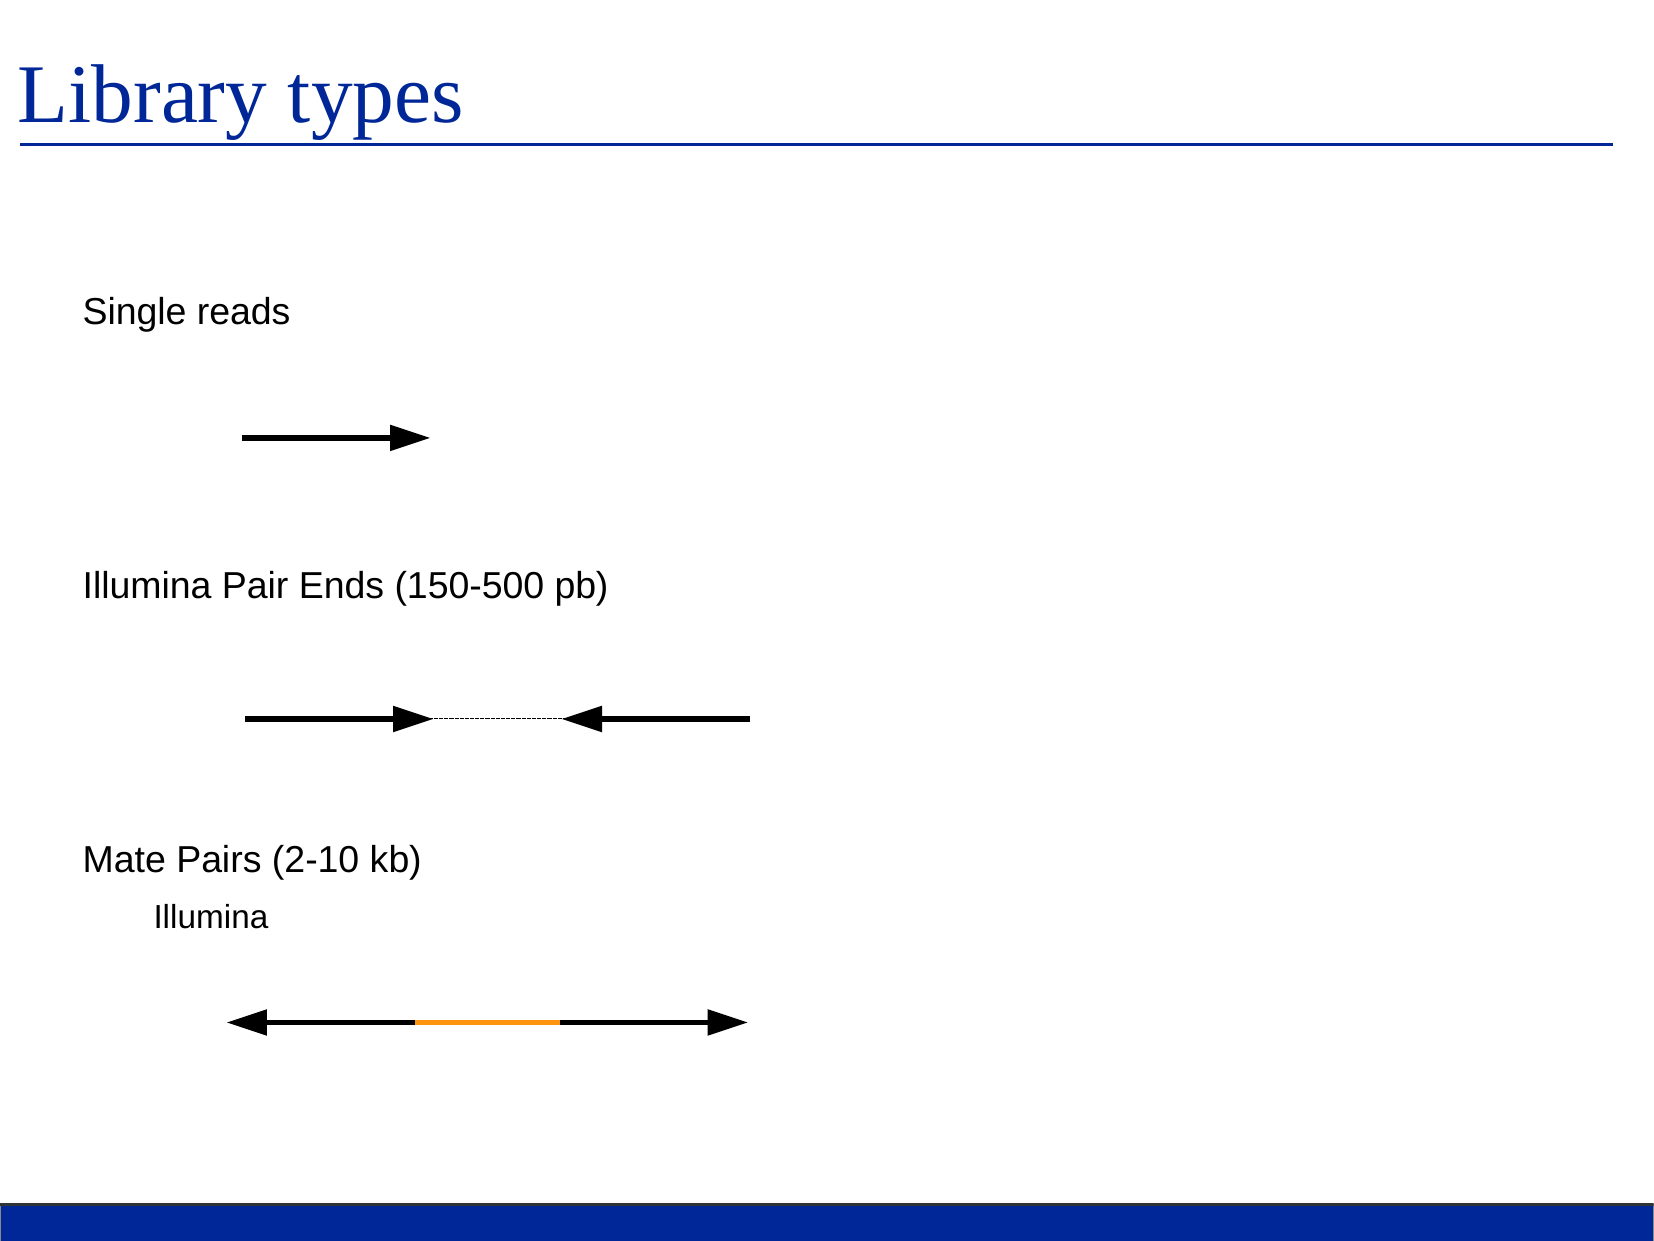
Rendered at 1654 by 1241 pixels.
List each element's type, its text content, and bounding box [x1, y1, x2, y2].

title Library types [17, 0, 1589, 198]
list Single reads Illumina Pair Ends (150-500 pb) Mate Pairs (2-10 kb) Illumina [82, 290, 1571, 1109]
